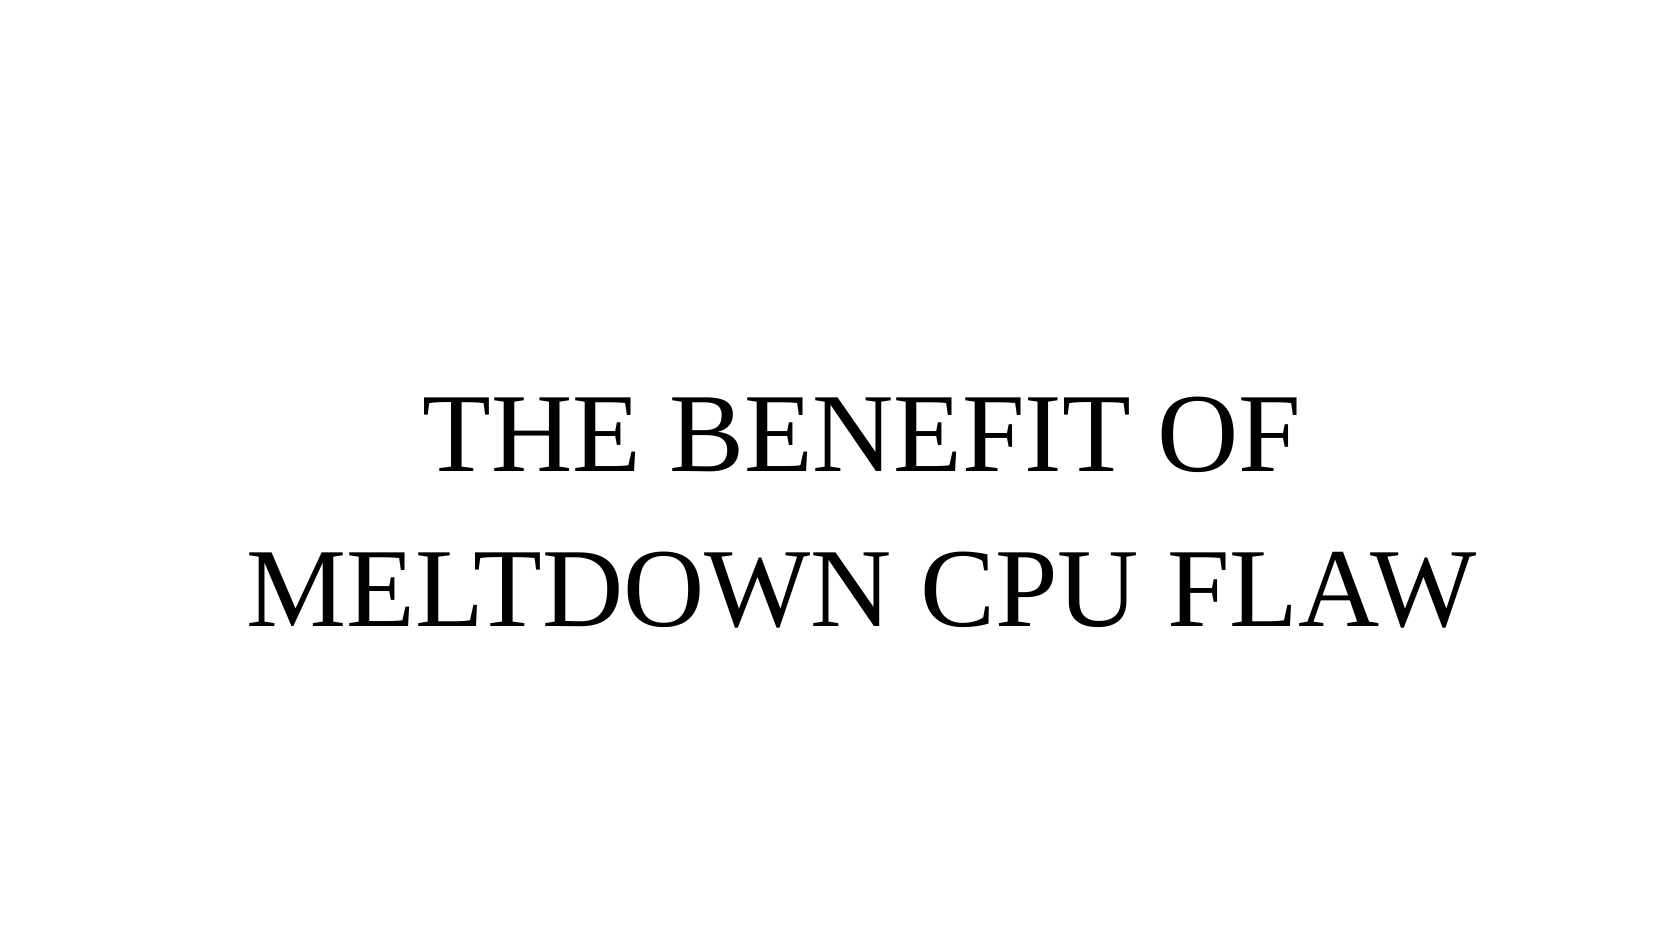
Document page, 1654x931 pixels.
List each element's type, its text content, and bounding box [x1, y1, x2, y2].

list THE BENEFIT OF MELTDOWN CPU FLAW [82, 217, 1571, 758]
